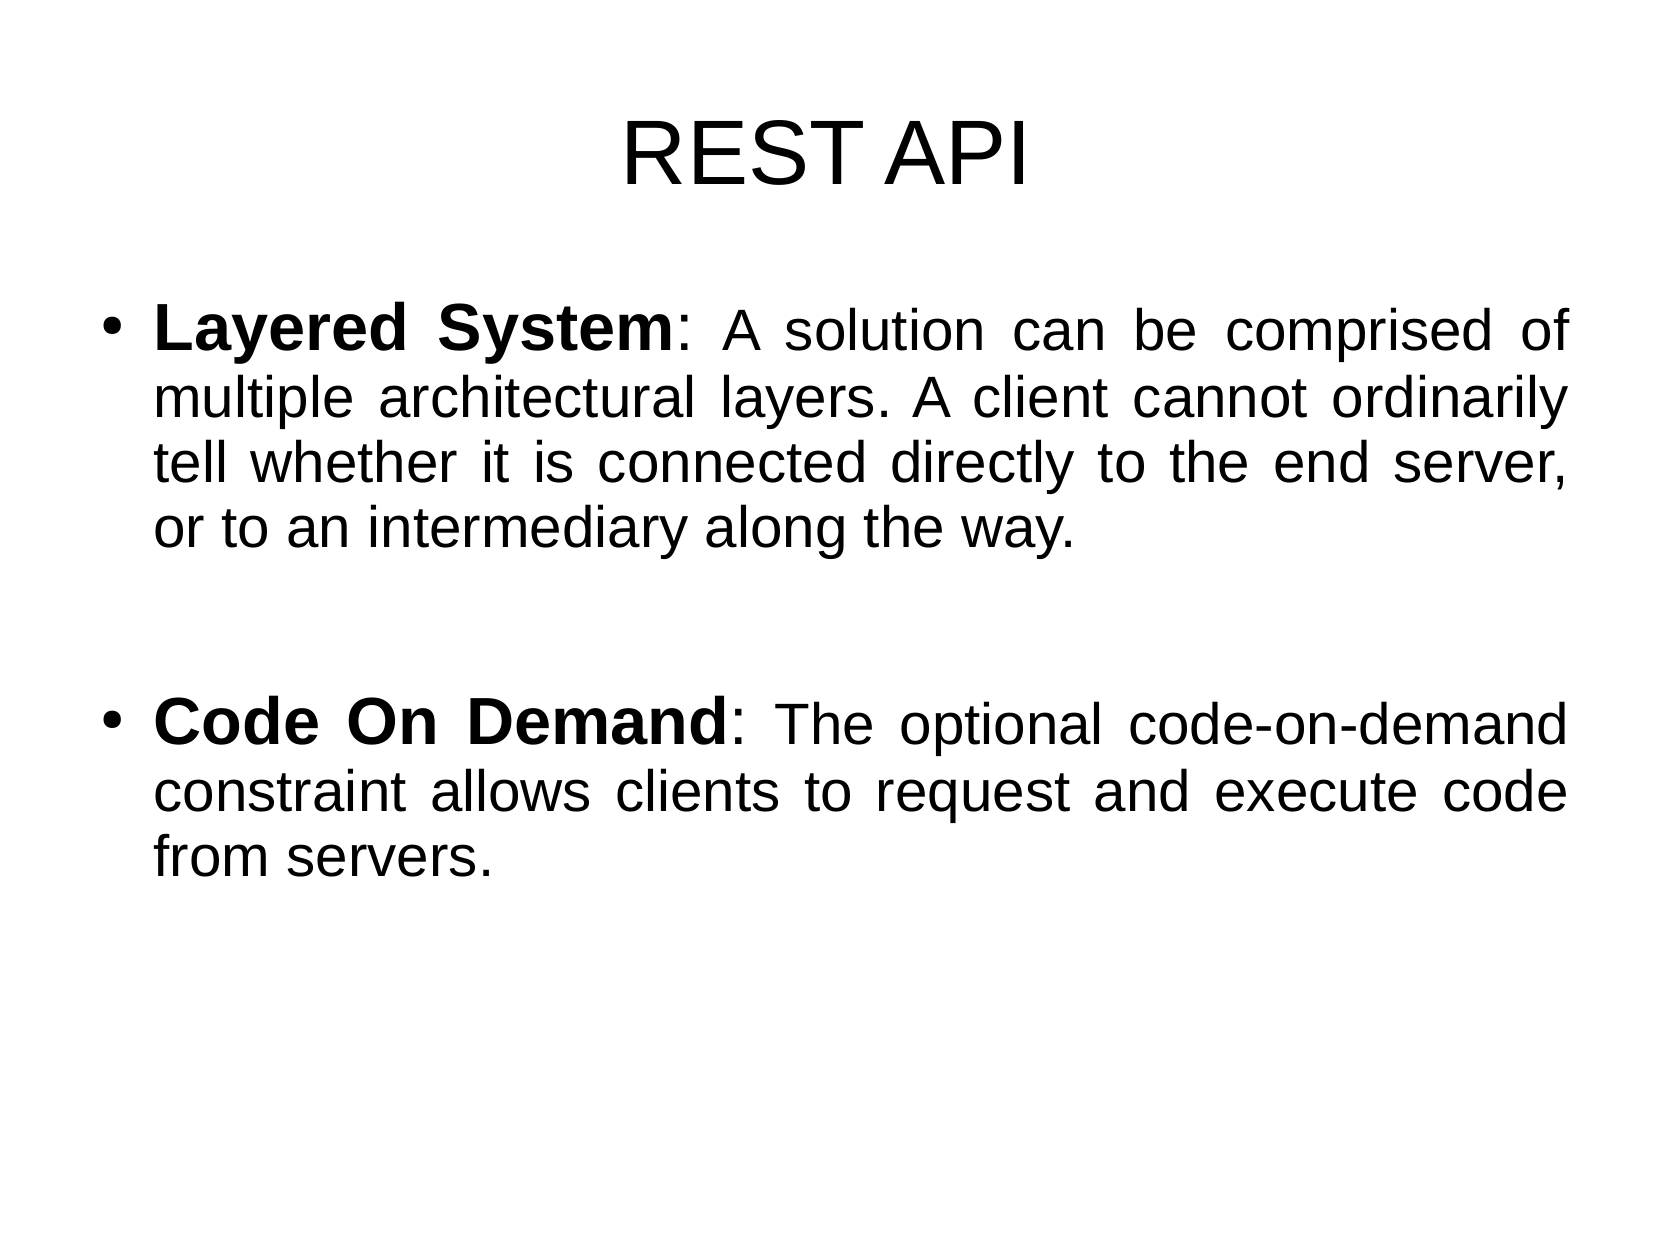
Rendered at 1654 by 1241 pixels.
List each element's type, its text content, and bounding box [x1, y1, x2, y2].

list Layered System: A solution can be comprised of multiple architectural layers. A client cannot ordinarily tell whether it is connected directly to the end server, or to an intermediary along the way. Code On Demand: The optional code-on-demand constraint allows clients to request and execute code from servers. [82, 290, 1571, 1010]
title REST API [82, 49, 1571, 257]
